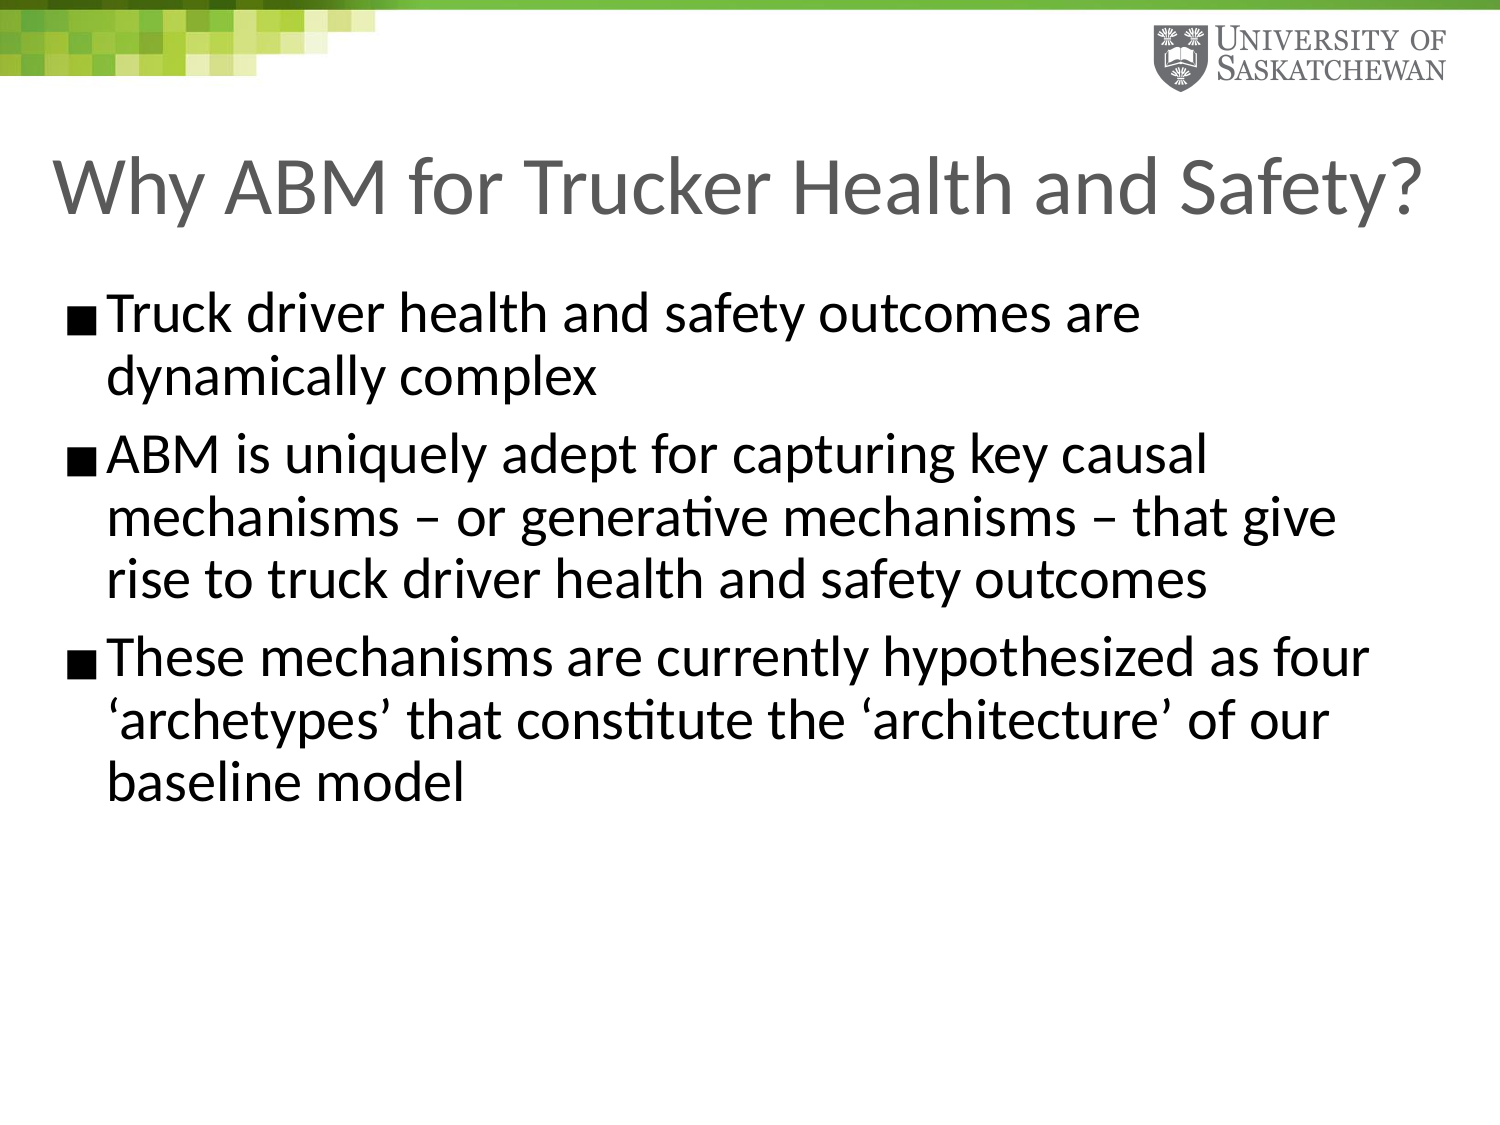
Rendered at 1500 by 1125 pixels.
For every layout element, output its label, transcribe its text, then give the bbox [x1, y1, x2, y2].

picture [0, 0, 1500, 397]
title Why ABM for Trucker Health and Safety? [37, 124, 1450, 251]
list Truck driver health and safety outcomes are dynamically complex ABM is uniquely adept for capturing key causal mechanisms – or generative mechanisms – that give rise to truck driver health and safety outcomes These mechanisms are currently hypothesized as four ‘archetypes’ that constitute the ‘architecture’ of our baseline model [47, 274, 1450, 988]
